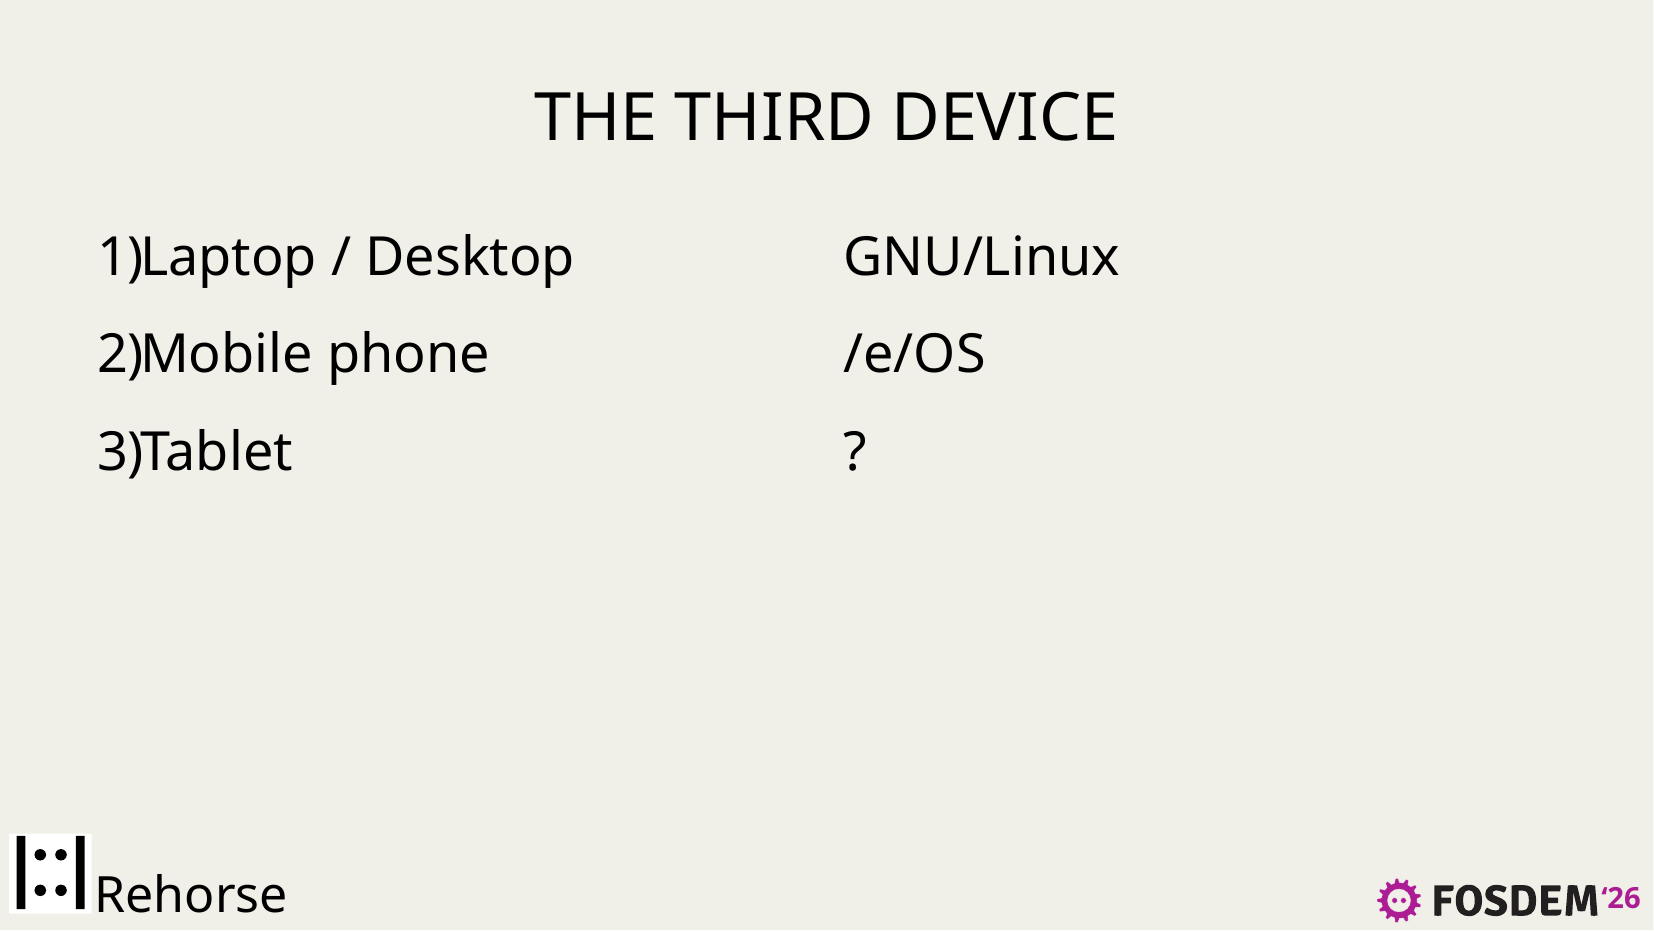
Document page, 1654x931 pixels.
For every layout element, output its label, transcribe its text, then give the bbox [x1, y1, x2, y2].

list Laptop / Desktop GNU/Linux Mobile phone /e/OS Tablet ? [82, 217, 1571, 488]
title The Third Device [82, 37, 1571, 193]
